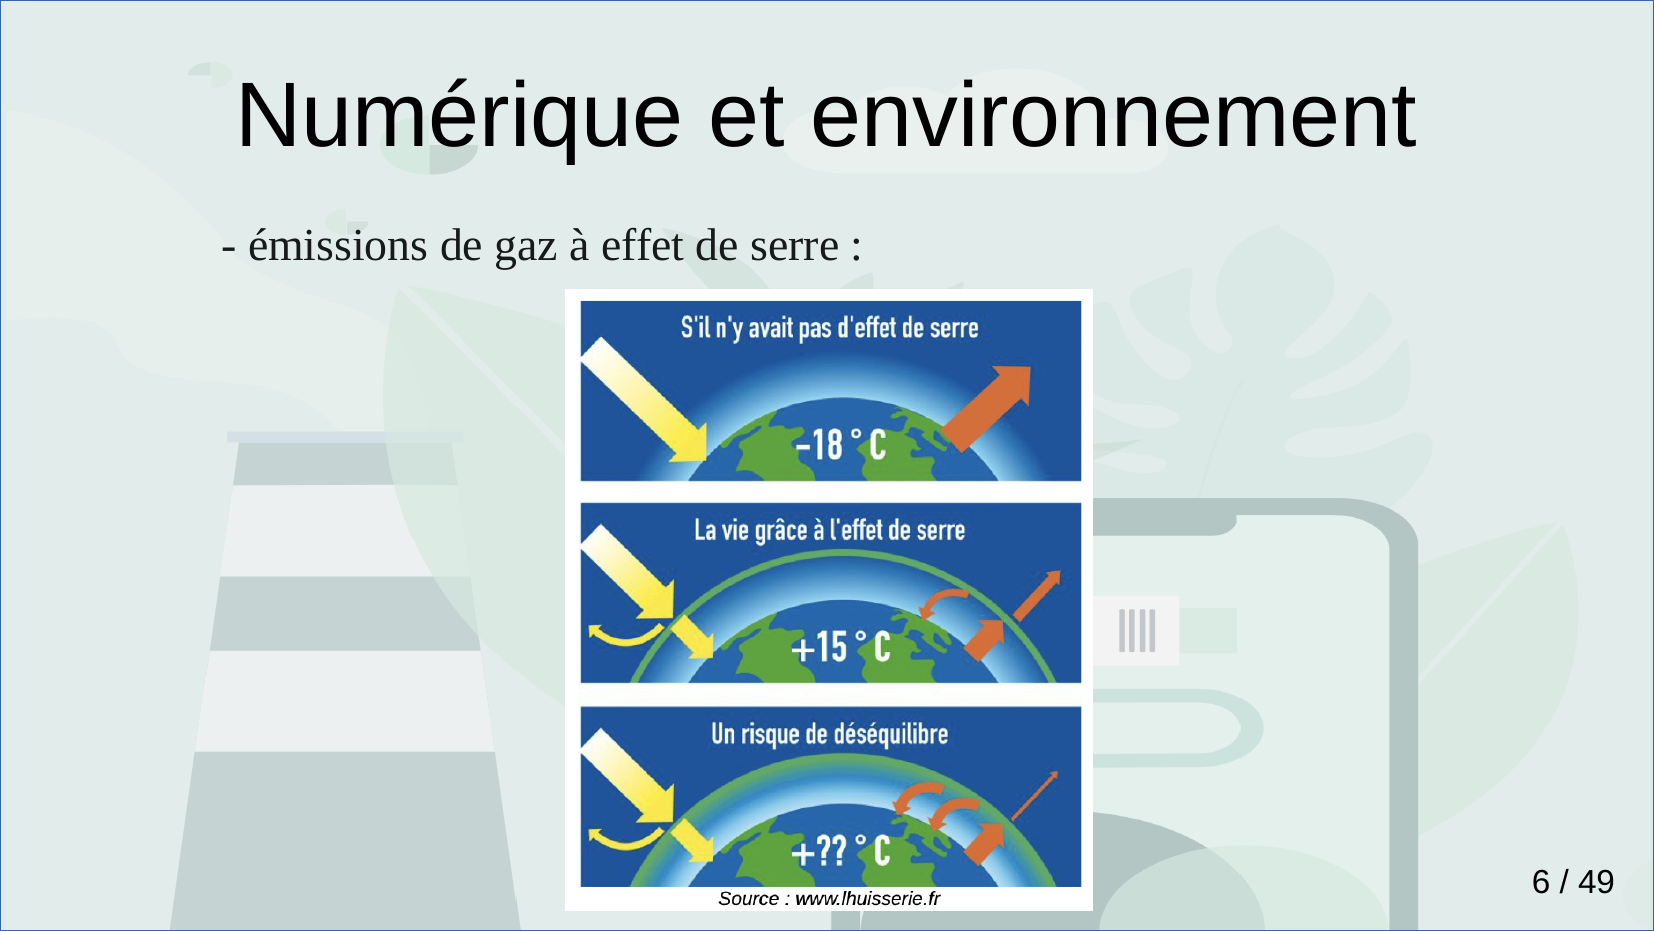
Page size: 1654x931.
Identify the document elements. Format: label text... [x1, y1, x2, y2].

text_box - émissions de gaz à effet de serre : [206, 212, 1595, 532]
text_box [0, 0, 1654, 931]
title Numérique et environnement [82, 37, 1571, 193]
picture [565, 289, 1093, 911]
text_box <number> / 49 [1341, 855, 1630, 926]
